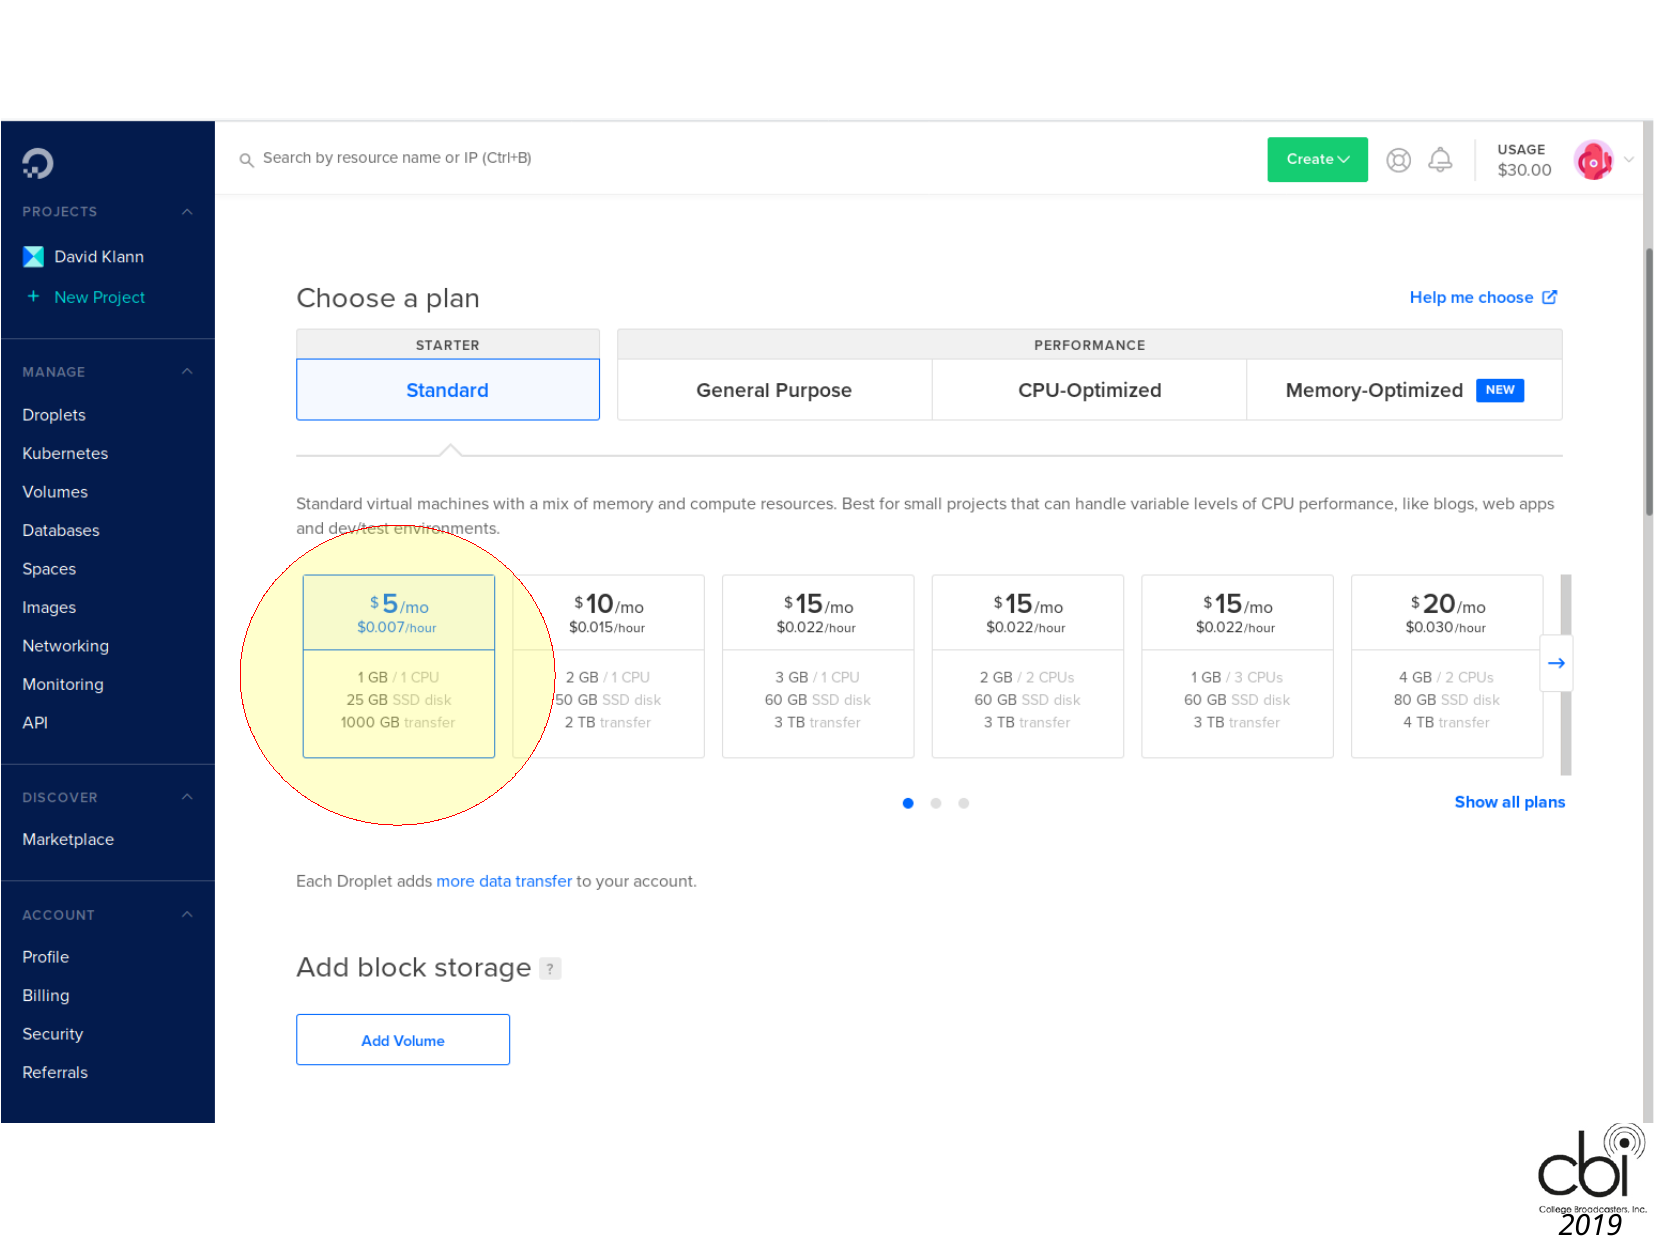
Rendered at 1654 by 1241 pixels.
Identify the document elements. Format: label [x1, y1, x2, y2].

text_box [240, 525, 556, 826]
picture [1, 118, 1654, 1216]
